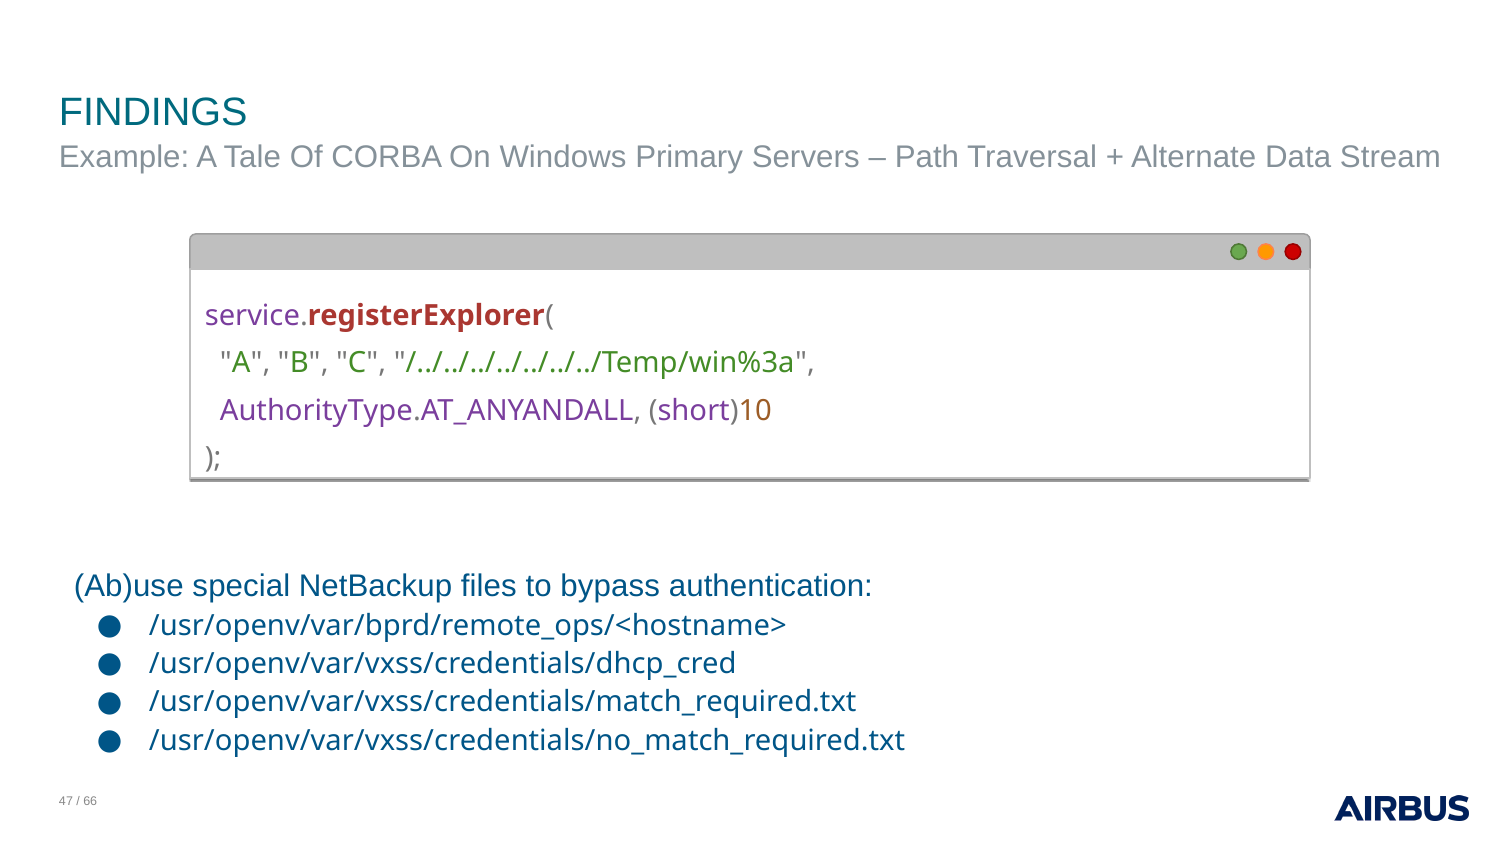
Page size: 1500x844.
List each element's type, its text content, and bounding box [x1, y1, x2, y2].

text_box (Ab)use special NetBackup files to bypass authentication: /usr/openv/var/bprd/remote_ops/<hostname> /usr/openv/var/vxss/credentials/dhcp_cred /usr/openv/var/vxss/credentials/match_required.txt /usr/openv/var/vxss/credentials/no_match_required.txt [58, 531, 1441, 772]
text_box service.registerExplorer( "A", "B", "C", "/../../../../../../../Temp/win%3a", AuthorityType.AT_ANYANDALL, (short)10 ); [189, 269, 1311, 488]
text_box [189, 233, 1311, 269]
picture [1334, 795, 1469, 821]
title FINDINGS Example: A Tale Of CORBA On Windows Primary Servers – Path Traversal + Alternate Data Stream [58, 80, 1452, 192]
